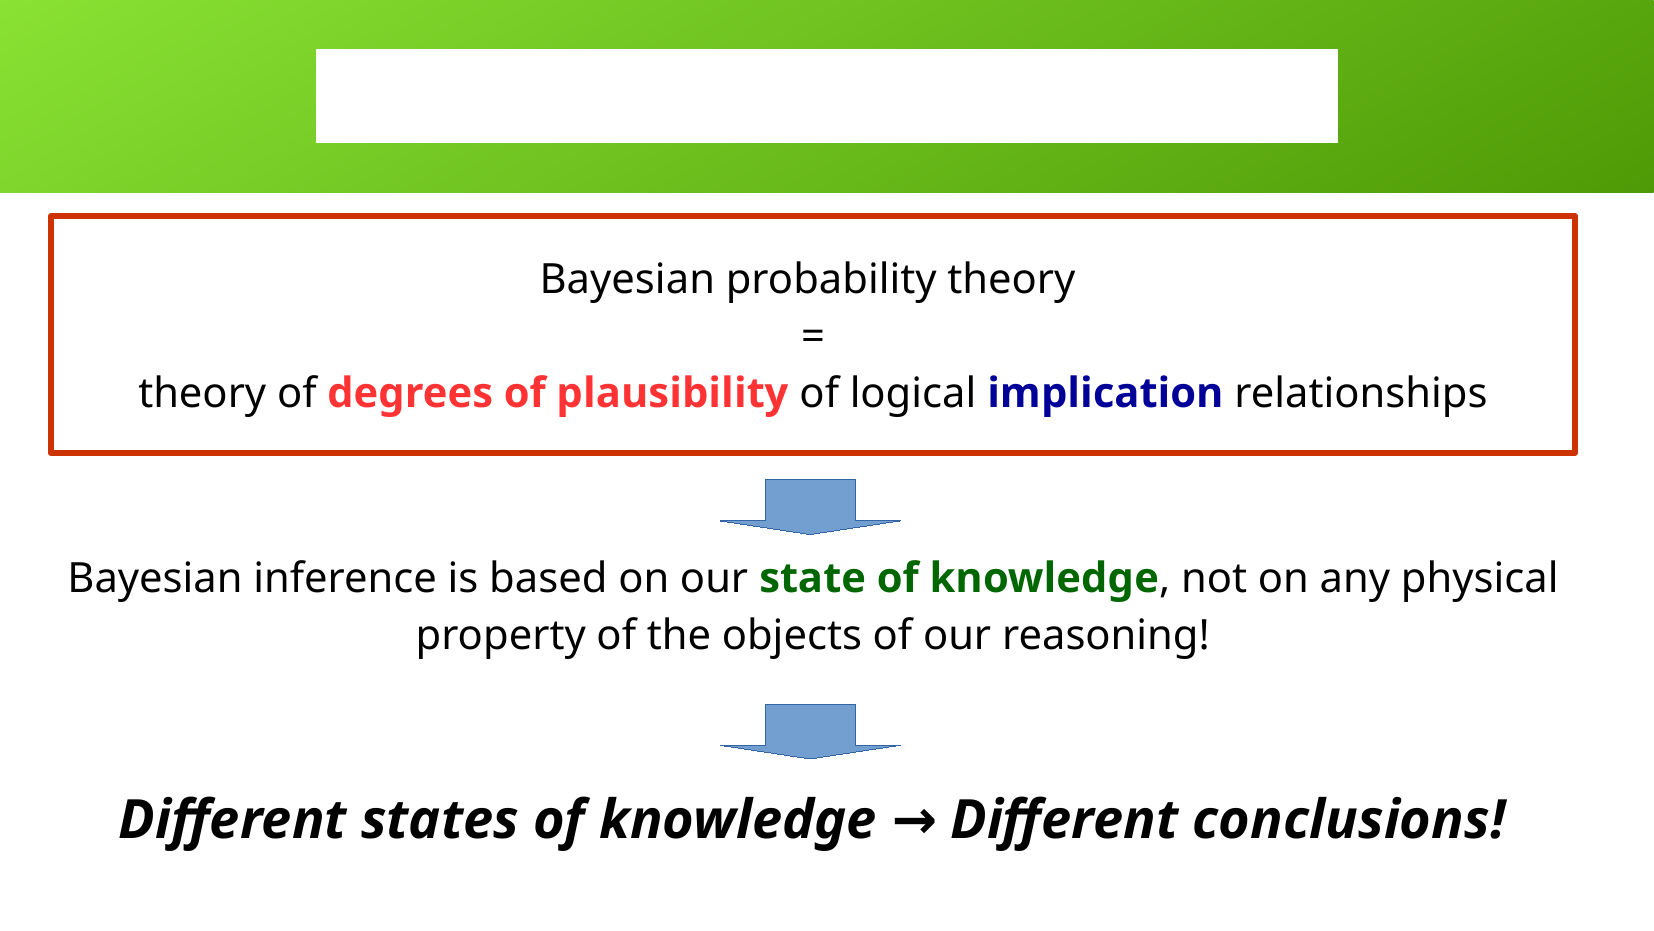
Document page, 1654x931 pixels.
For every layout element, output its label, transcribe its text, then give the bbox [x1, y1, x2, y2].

text_box [720, 479, 901, 535]
text_box Bayesian inference is based on our state of knowledge, not on any physical property of the objects of our reasoning! [50, 534, 1576, 675]
text_box Bayesian probability theory = theory of degrees of plausibility of logical implication relationships [50, 216, 1576, 454]
title A theory of states of knowledge [0, 0, 1654, 193]
text_box Different states of knowledge → Different conclusions! [50, 756, 1576, 879]
text_box [720, 704, 901, 759]
